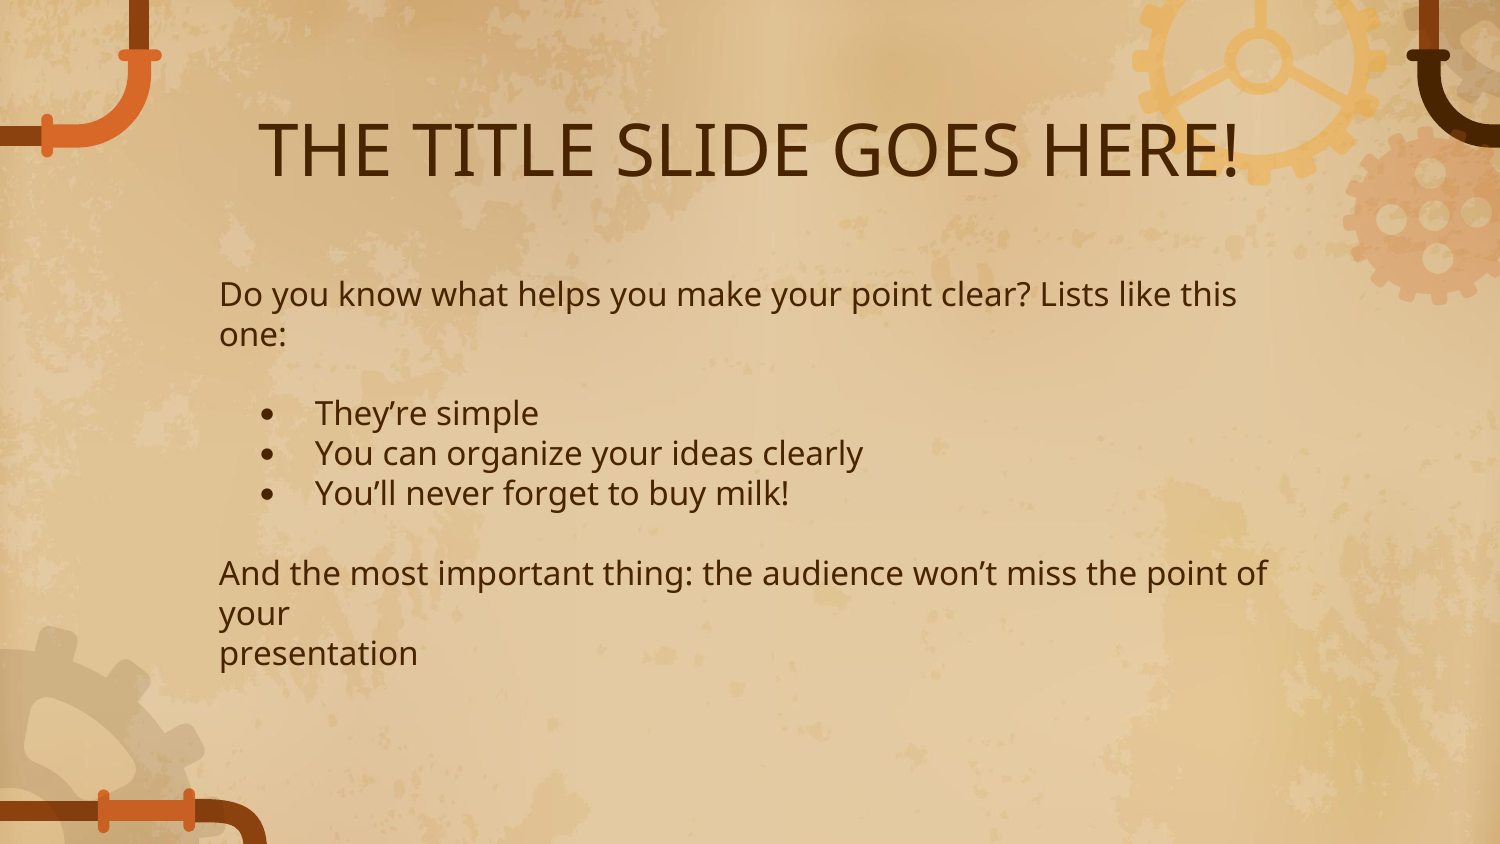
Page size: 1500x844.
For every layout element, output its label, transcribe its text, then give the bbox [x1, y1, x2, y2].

title THE TITLE SLIDE GOES HERE! [116, 88, 1384, 166]
list Do you know what helps you make your point clear? Lists like this one: They’re simple You can organize your ideas clearly You’ll never forget to buy milk! And the most important thing: the audience won’t miss the point of your presentation [203, 189, 1295, 756]
